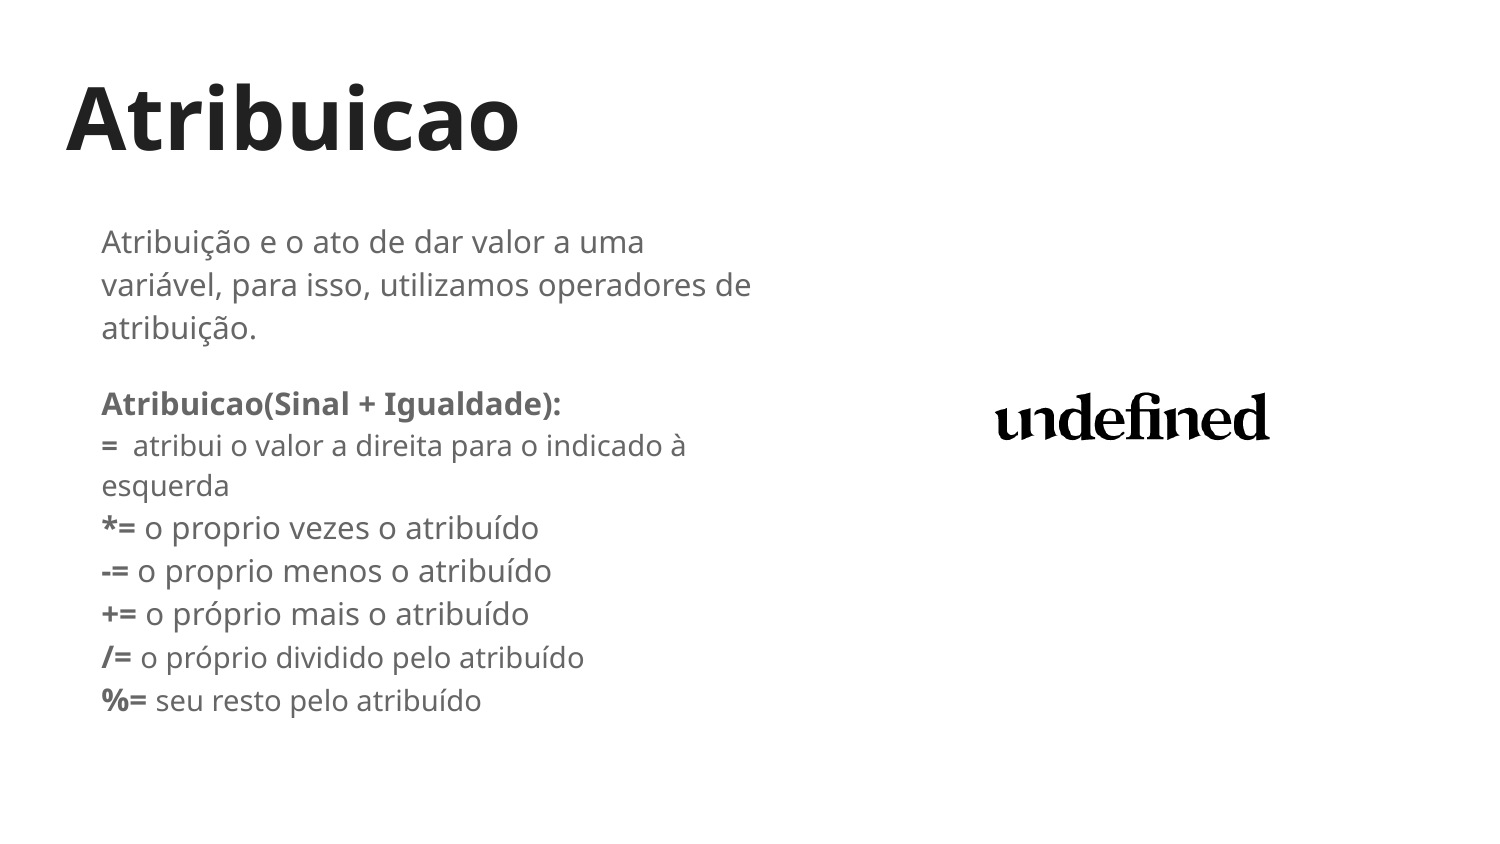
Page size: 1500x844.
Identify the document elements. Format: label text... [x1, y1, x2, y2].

title Atribuicao [51, 48, 1449, 180]
list Atribuição e o ato de dar valor a uma variável, para isso, utilizamos operadores de atribuição. Atribuicao(Sinal + Igualdade): = atribui o valor a direita para o indicado à esquerda *= o proprio vezes o atribuído -= o proprio menos o atribuído += o próprio mais o atribuído /= o próprio dividido pelo atribuído %= seu resto pelo atribuído [86, 201, 785, 750]
picture [797, 248, 1463, 582]
